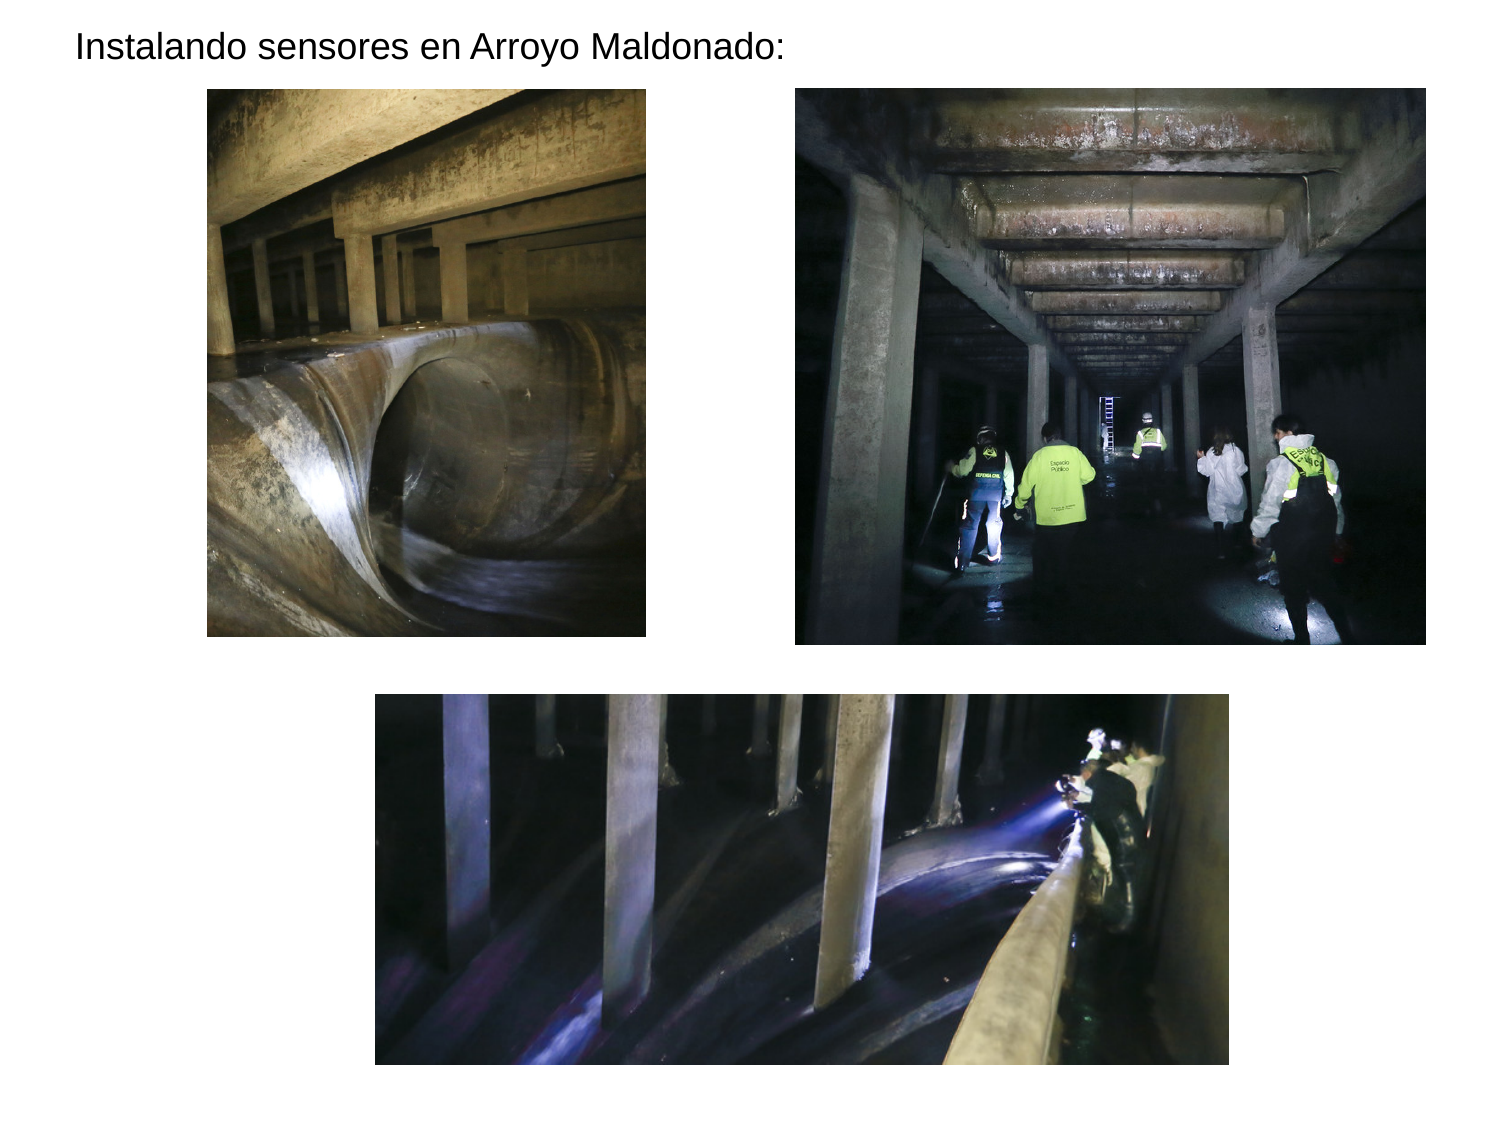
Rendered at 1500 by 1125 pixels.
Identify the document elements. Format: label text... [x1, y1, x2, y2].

picture [375, 694, 1229, 1066]
picture [795, 88, 1426, 646]
text_box Instalando sensores en Arroyo Maldonado: [60, 18, 800, 76]
picture [207, 89, 646, 637]
